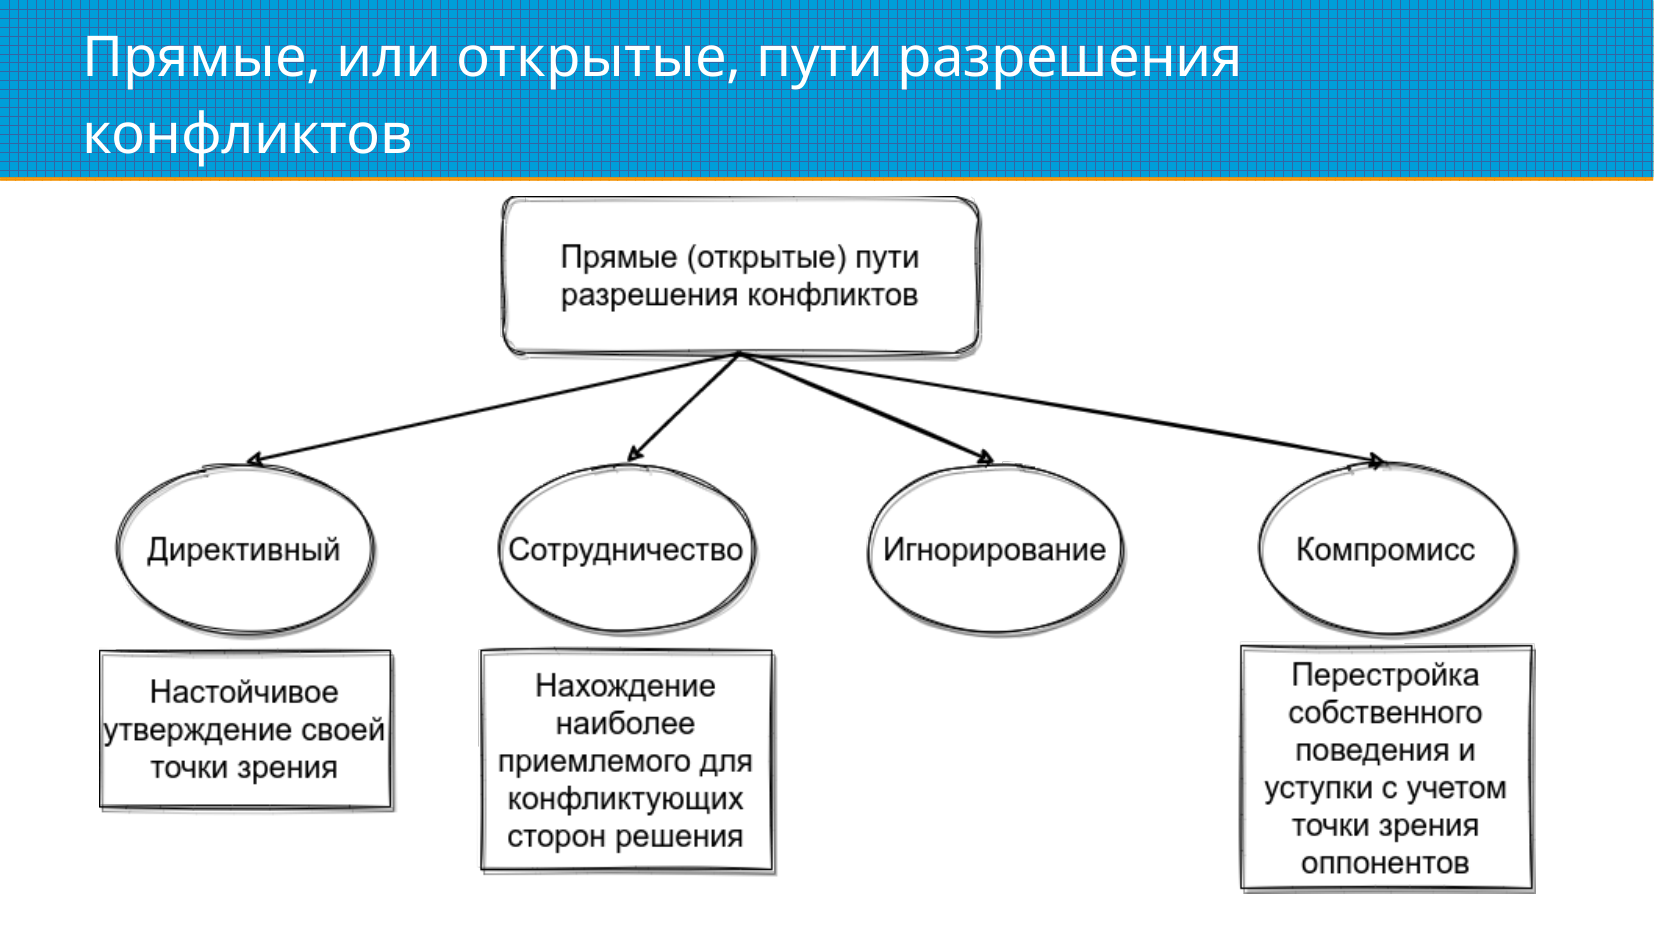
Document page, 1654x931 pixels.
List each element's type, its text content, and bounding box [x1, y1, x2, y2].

picture [99, 196, 1536, 894]
title Прямые, или открытые, пути разрешения конфликтов [82, 14, 1571, 171]
